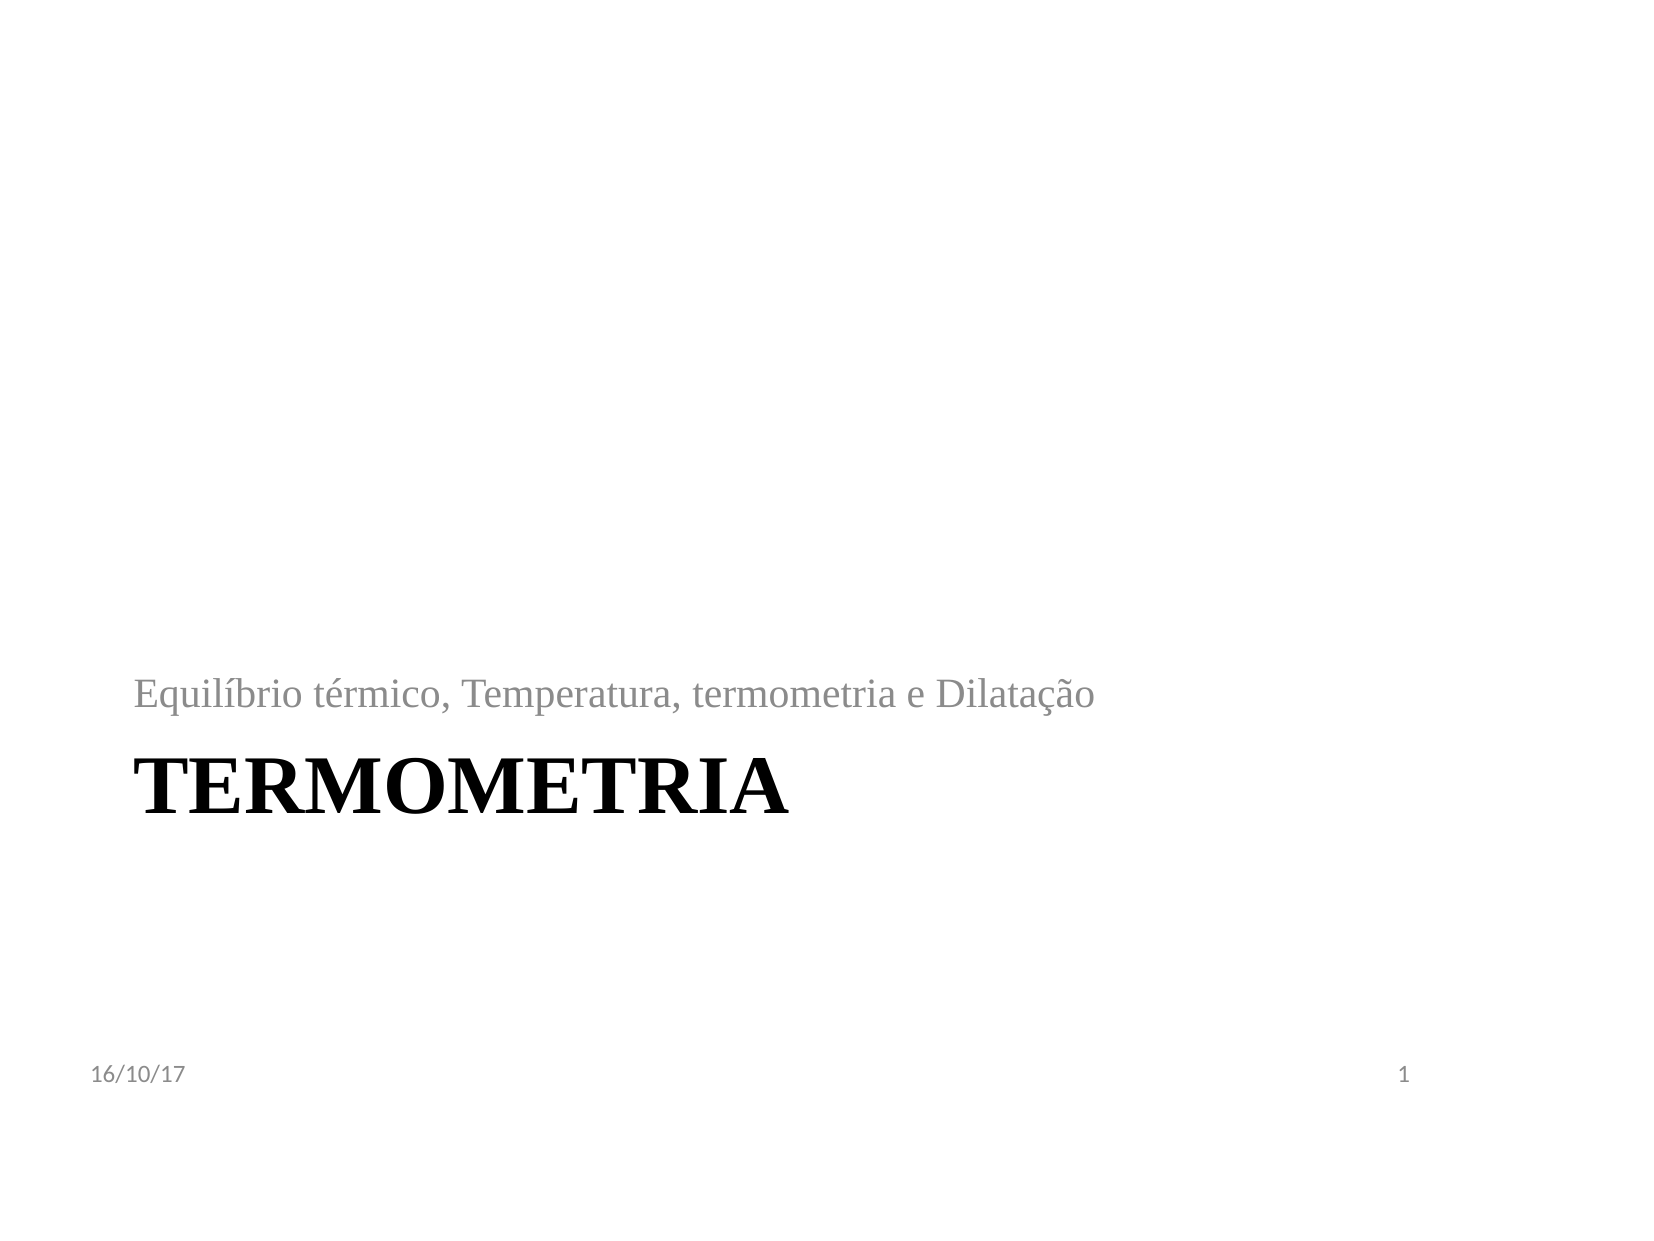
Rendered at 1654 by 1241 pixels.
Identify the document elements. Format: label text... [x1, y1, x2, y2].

slide_number 16/10/17 [75, 1042, 425, 1103]
slide_number <número> [1074, 1042, 1425, 1103]
list Equilíbrio térmico, Temperatura, termometria e Dilatação [118, 476, 1394, 723]
title termometria [118, 723, 1394, 947]
